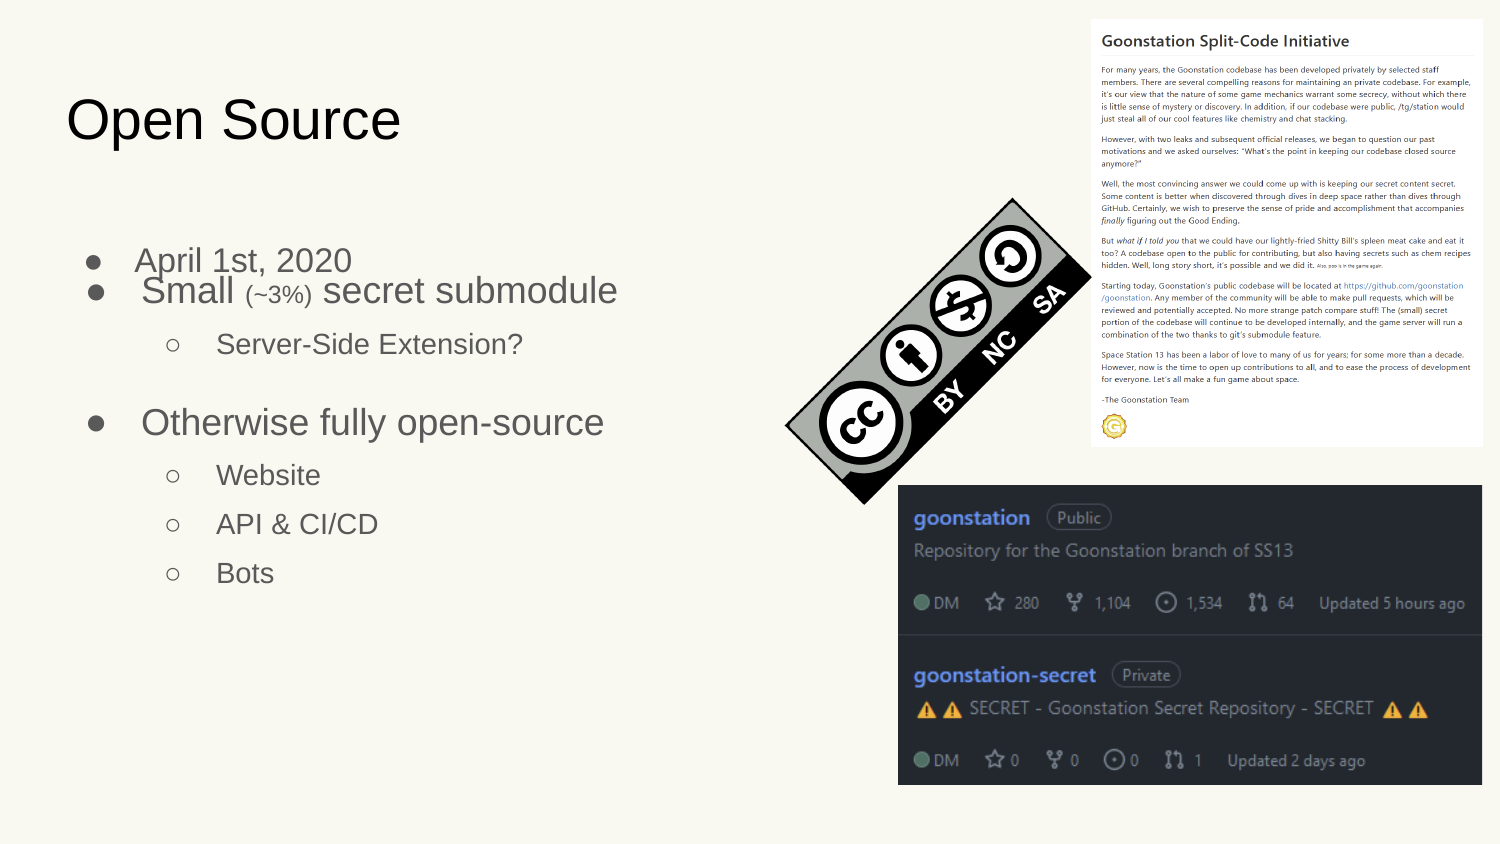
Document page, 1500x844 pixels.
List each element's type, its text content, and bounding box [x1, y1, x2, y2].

list Otherwise fully open-source Website API & CI/CD Bots [51, 466, 1449, 657]
picture [898, 485, 1483, 785]
title Open Source [51, 72, 1091, 166]
picture [825, 466, 904, 505]
list Small (~3%) secret submodule Server-Side Extension? [51, 166, 1449, 466]
picture [1091, 19, 1483, 447]
